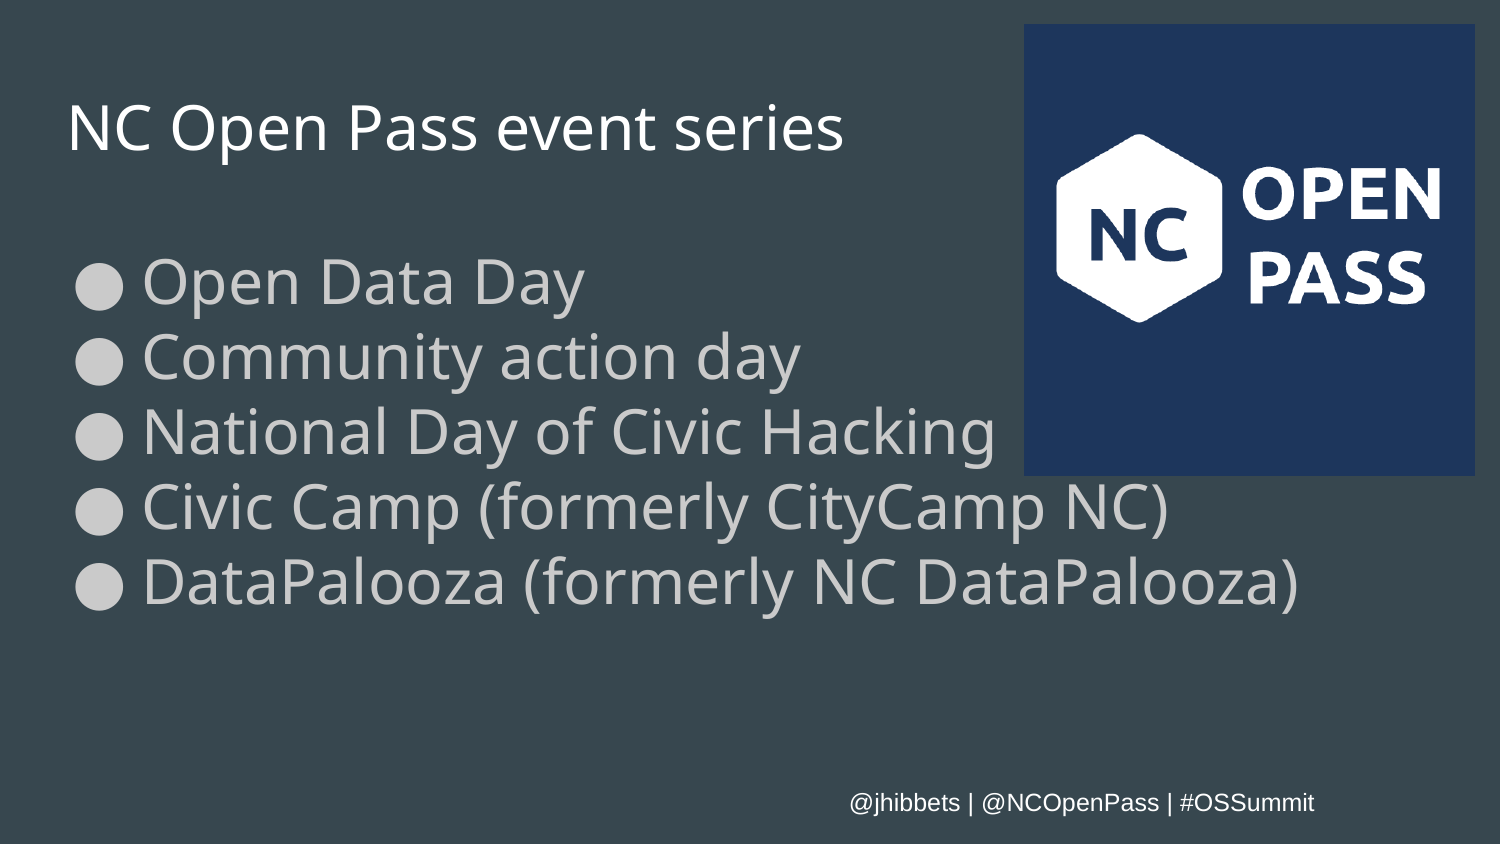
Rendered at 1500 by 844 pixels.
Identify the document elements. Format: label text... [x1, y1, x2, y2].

list Open Data Day Community action day National Day of Civic Hacking Civic Camp (formerly CityCamp NC) DataPalooza (formerly NC DataPalooza) [51, 227, 1449, 659]
title NC Open Pass event series [51, 72, 1024, 167]
picture [1024, 24, 1475, 476]
